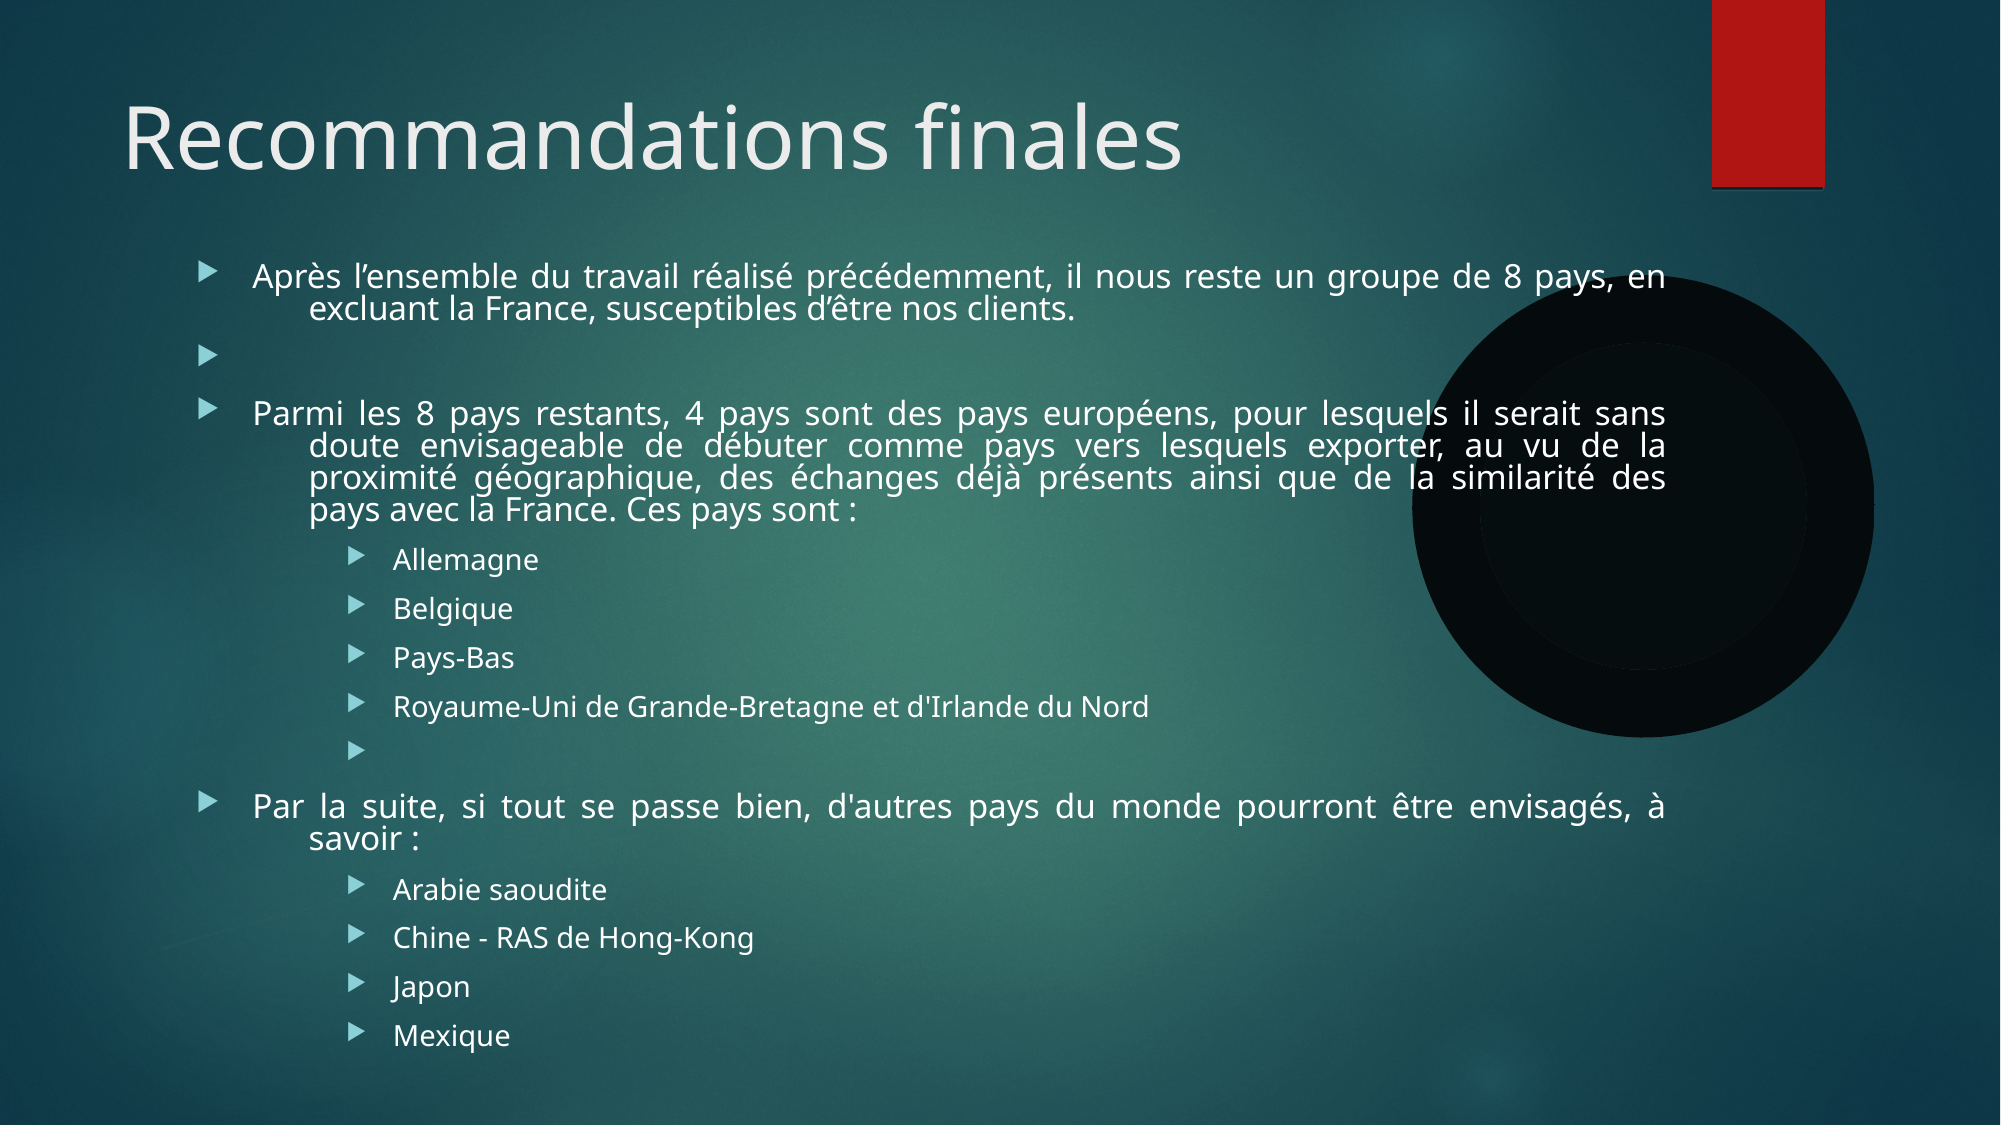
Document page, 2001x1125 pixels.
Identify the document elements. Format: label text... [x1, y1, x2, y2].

list Après l’ensemble du travail réalisé précédemment, il nous reste un groupe de 8 pays, en excluant la France, susceptibles d’être nos clients. Parmi les 8 pays restants, 4 pays sont des pays européens, pour lesquels il serait sans doute envisageable de débuter comme pays vers lesquels exporter, au vu de la proximité géographique, des échanges déjà présents ainsi que de la similarité des pays avec la France. Ces pays sont : Allemagne Belgique Pays-Bas Royaume-Uni de Grande-Bretagne et d'Irlande du Nord Par la suite, si tout se passe bien, d'autres pays du monde pourront être envisagés, à savoir : Arabie saoudite Chine - RAS de Hong-Kong Japon Mexique [181, 255, 1685, 1083]
title Recommandations finales [106, 74, 1649, 305]
